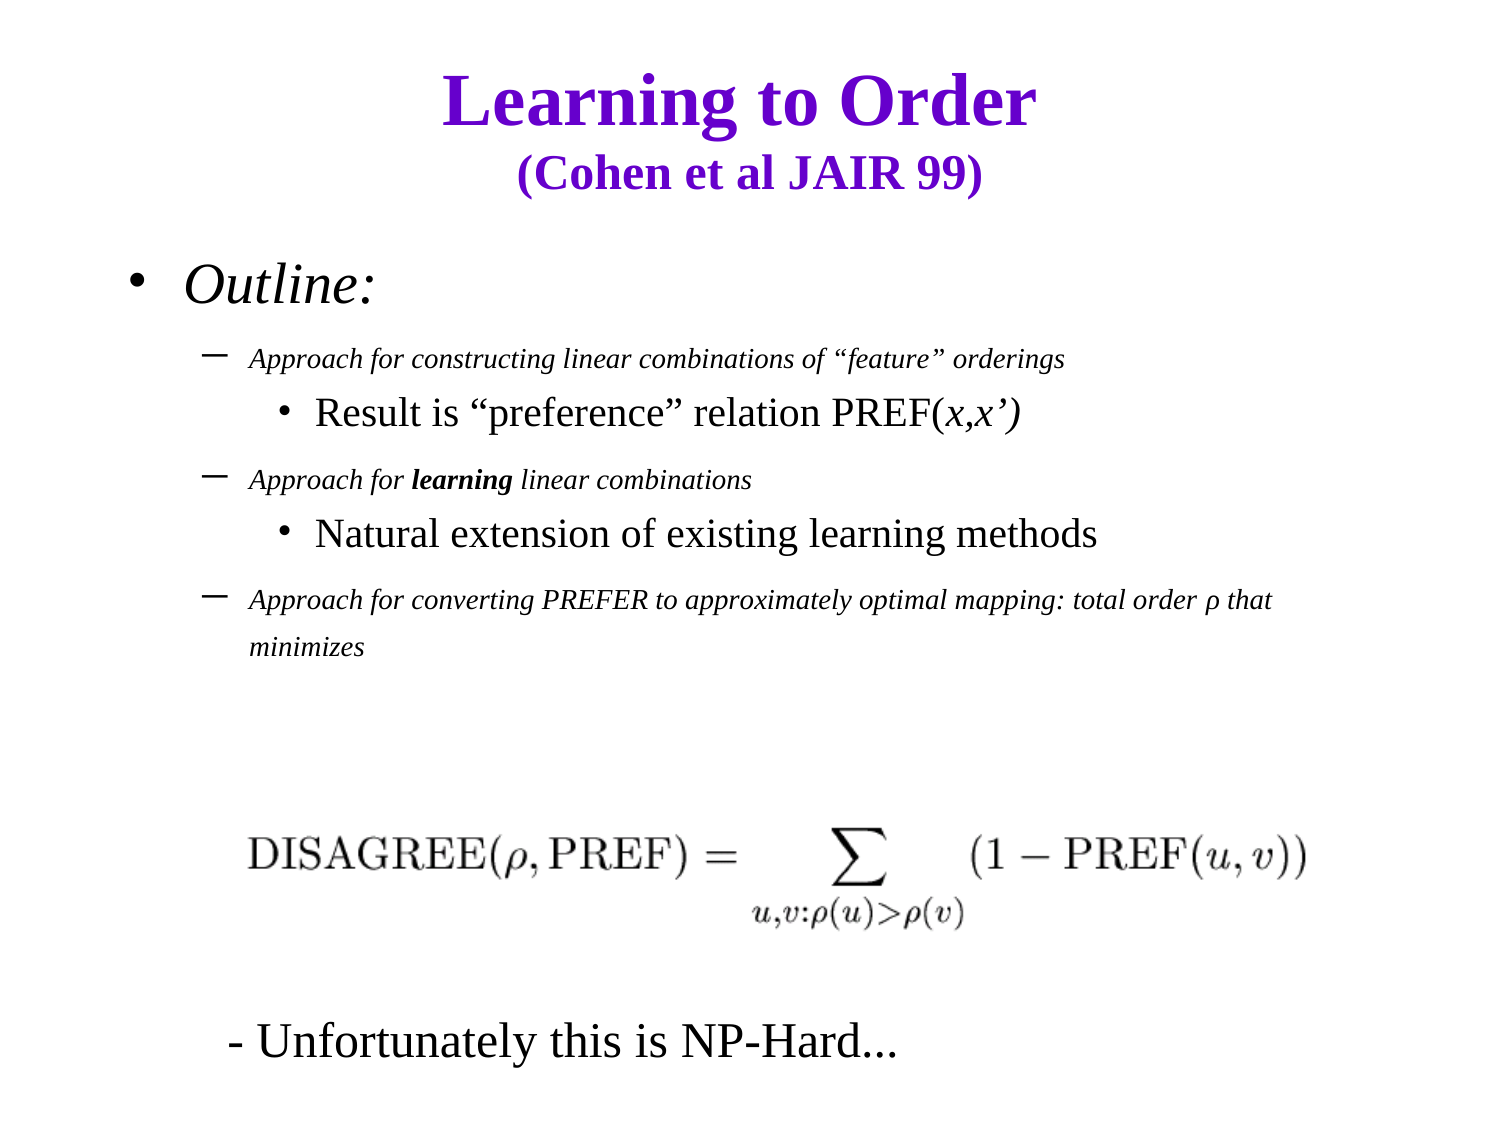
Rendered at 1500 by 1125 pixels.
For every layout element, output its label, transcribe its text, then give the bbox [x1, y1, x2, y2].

picture [212, 800, 1326, 951]
title Learning to Order (Cohen et al JAIR 99) [112, 62, 1388, 188]
text_box - Unfortunately this is NP-Hard... [212, 999, 1276, 1076]
list Outline: Approach for constructing linear combinations of “feature” orderings Result is “preference” relation PREF(x,x’) Approach for learning linear combinations Natural extension of existing learning methods Approach for converting PREFER to approximately optimal mapping: total order ρ that minimizes [112, 237, 1388, 963]
